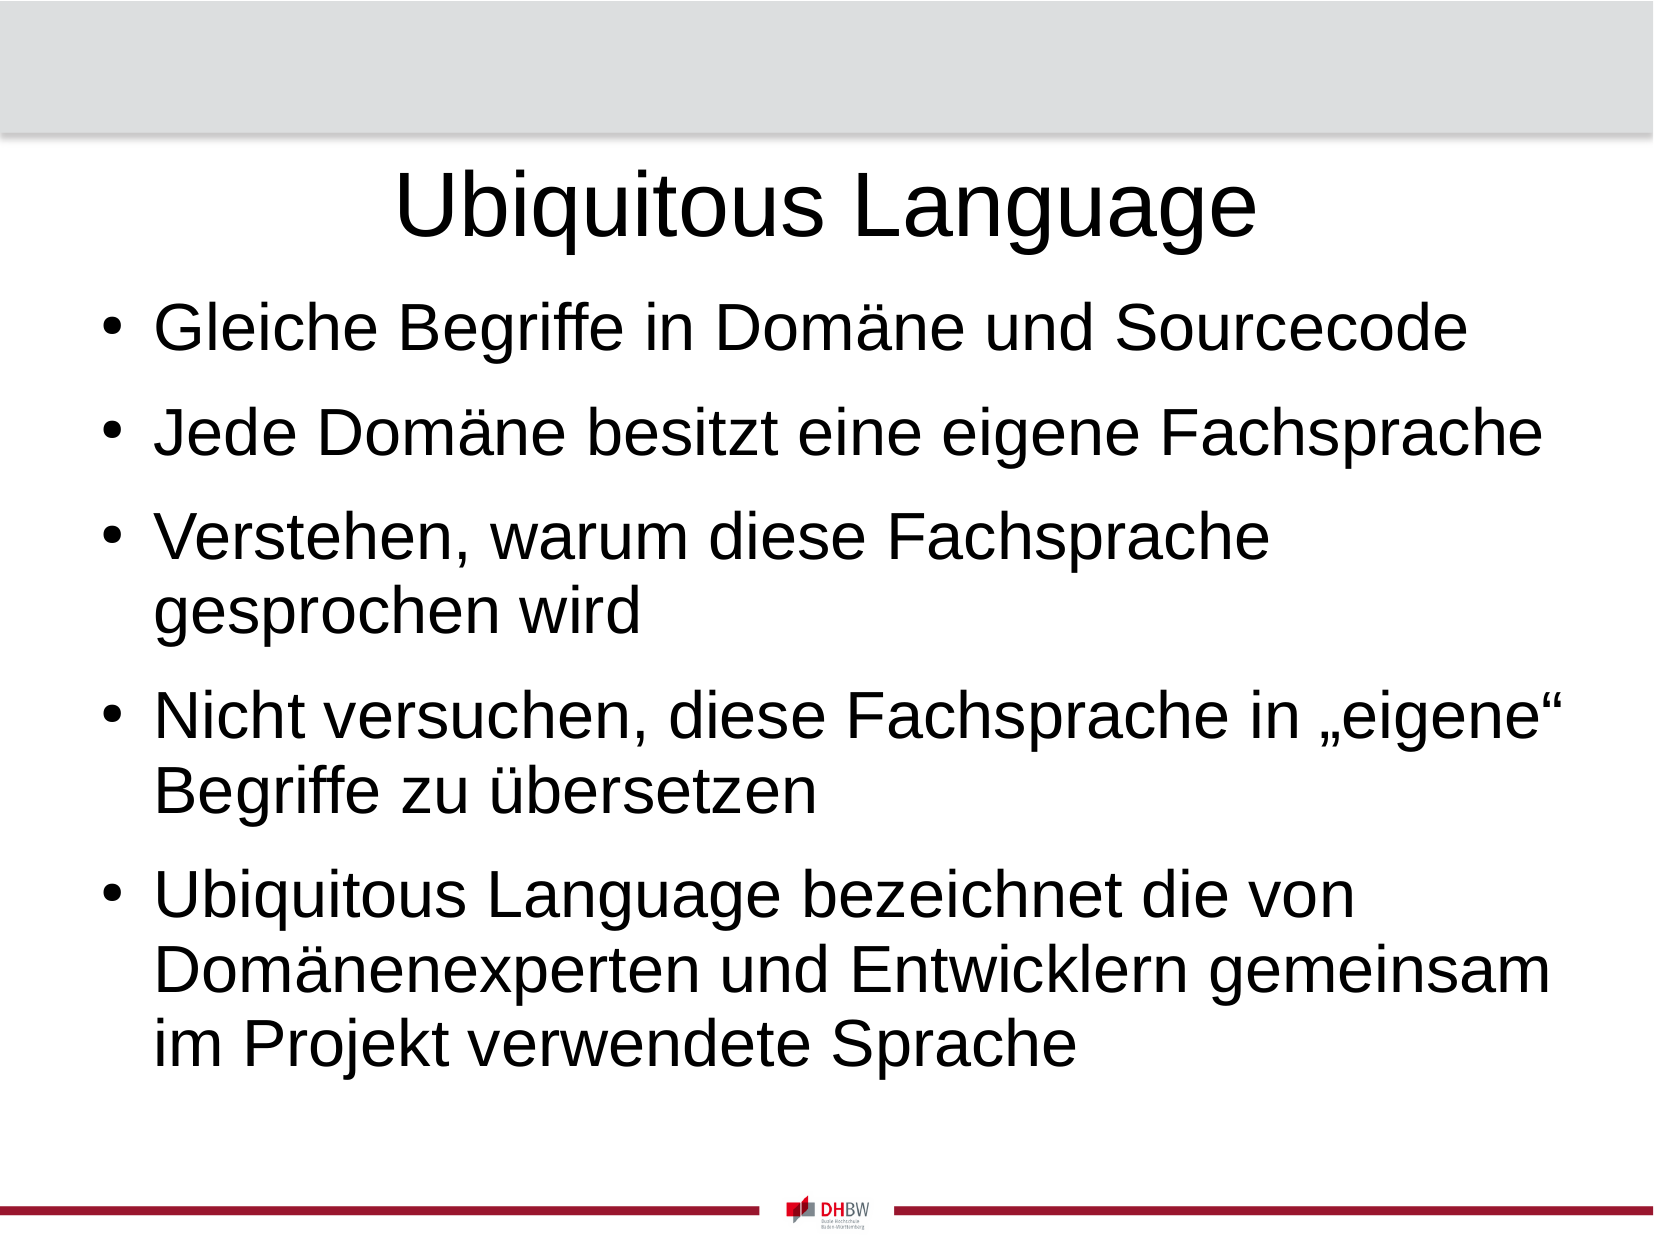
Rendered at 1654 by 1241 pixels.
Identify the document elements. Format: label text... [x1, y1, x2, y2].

picture [0, 1, 1654, 1237]
title Ubiquitous Language [82, 147, 1571, 257]
list Gleiche Begriffe in Domäne und Sourcecode Jede Domäne besitzt eine eigene Fachsprache Verstehen, warum diese Fachsprache gesprochen wird Nicht versuchen, diese Fachsprache in „eigene“ Begriffe zu übersetzen Ubiquitous Language bezeichnet die von Domänenexperten und Entwicklern gemeinsam im Projekt verwendete Sprache [82, 290, 1571, 1082]
